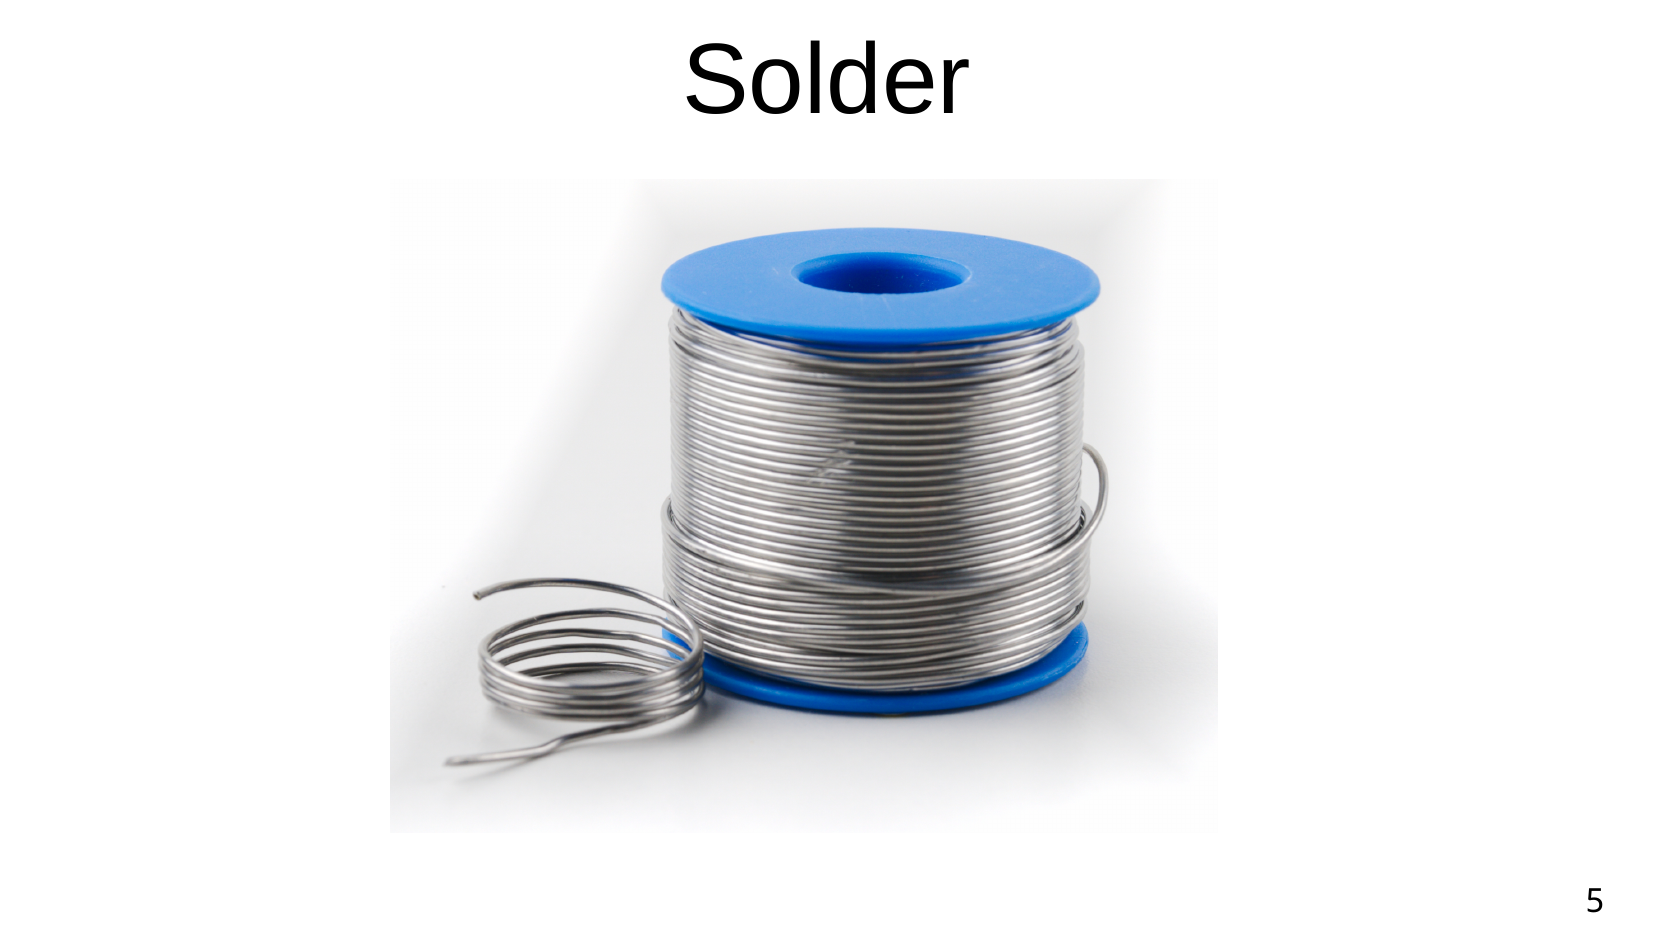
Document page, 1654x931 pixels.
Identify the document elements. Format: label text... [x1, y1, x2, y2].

title Solder [82, 1, 1571, 157]
picture [390, 179, 1218, 833]
